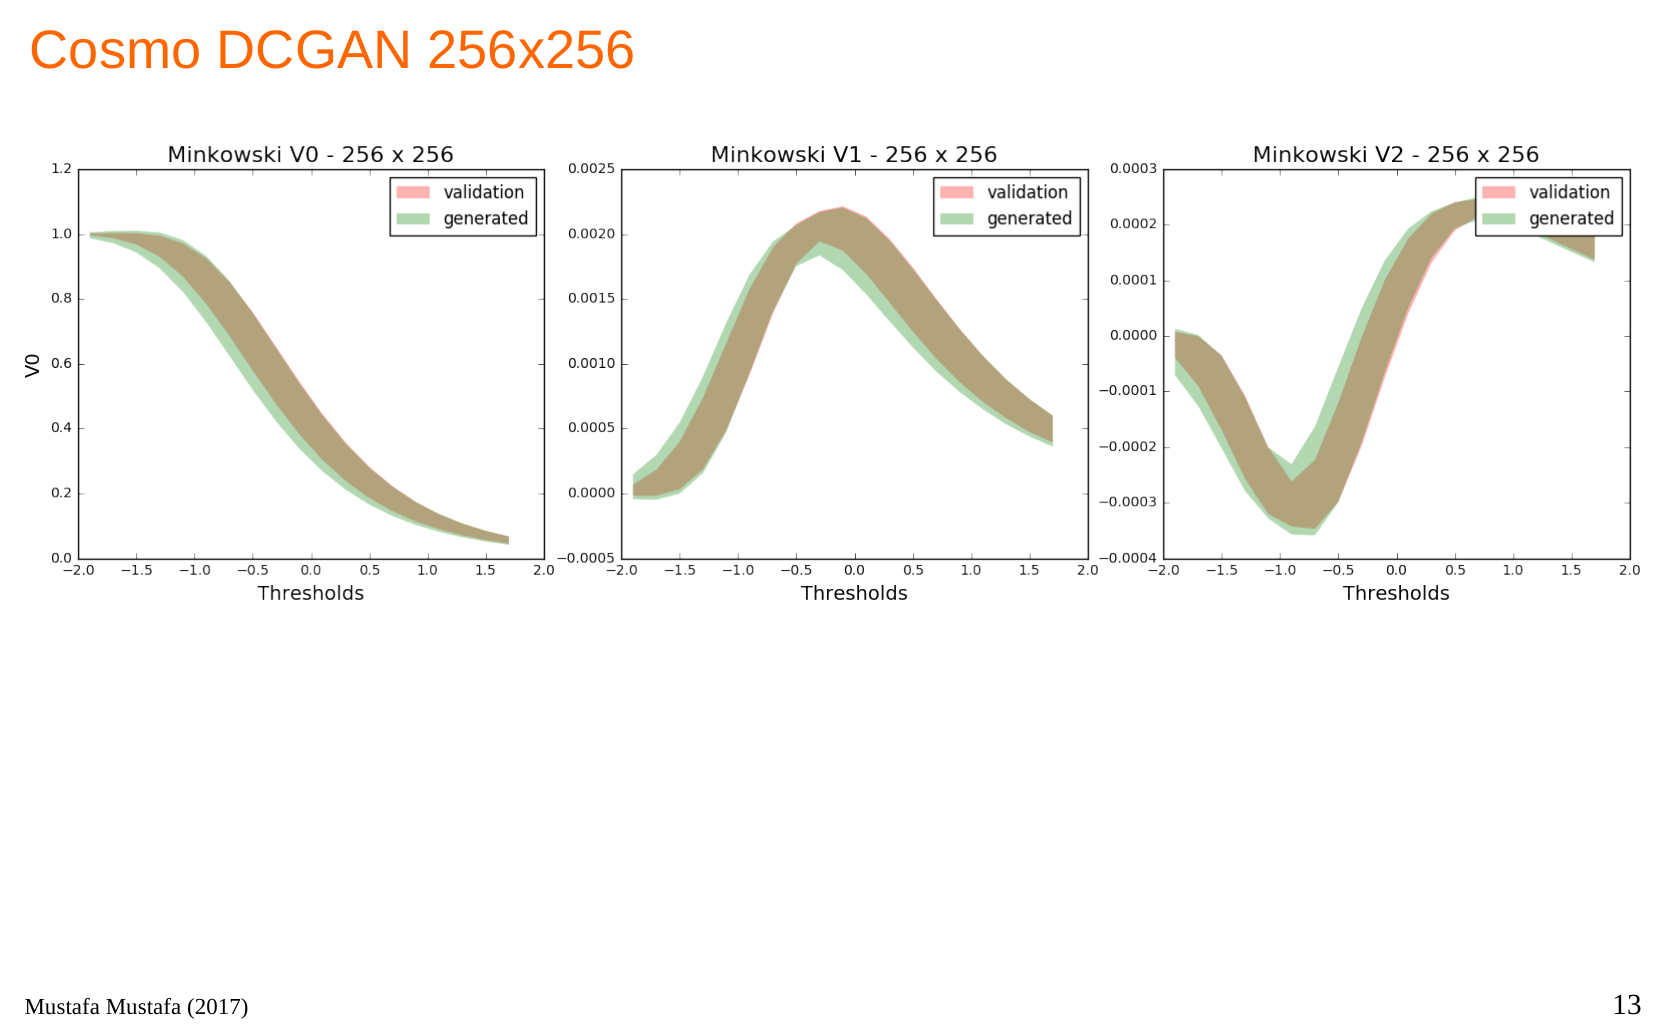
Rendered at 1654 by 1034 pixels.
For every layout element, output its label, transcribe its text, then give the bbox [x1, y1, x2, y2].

title Cosmo DCGAN 256x256 [29, 17, 1621, 82]
picture [3, 119, 1654, 621]
